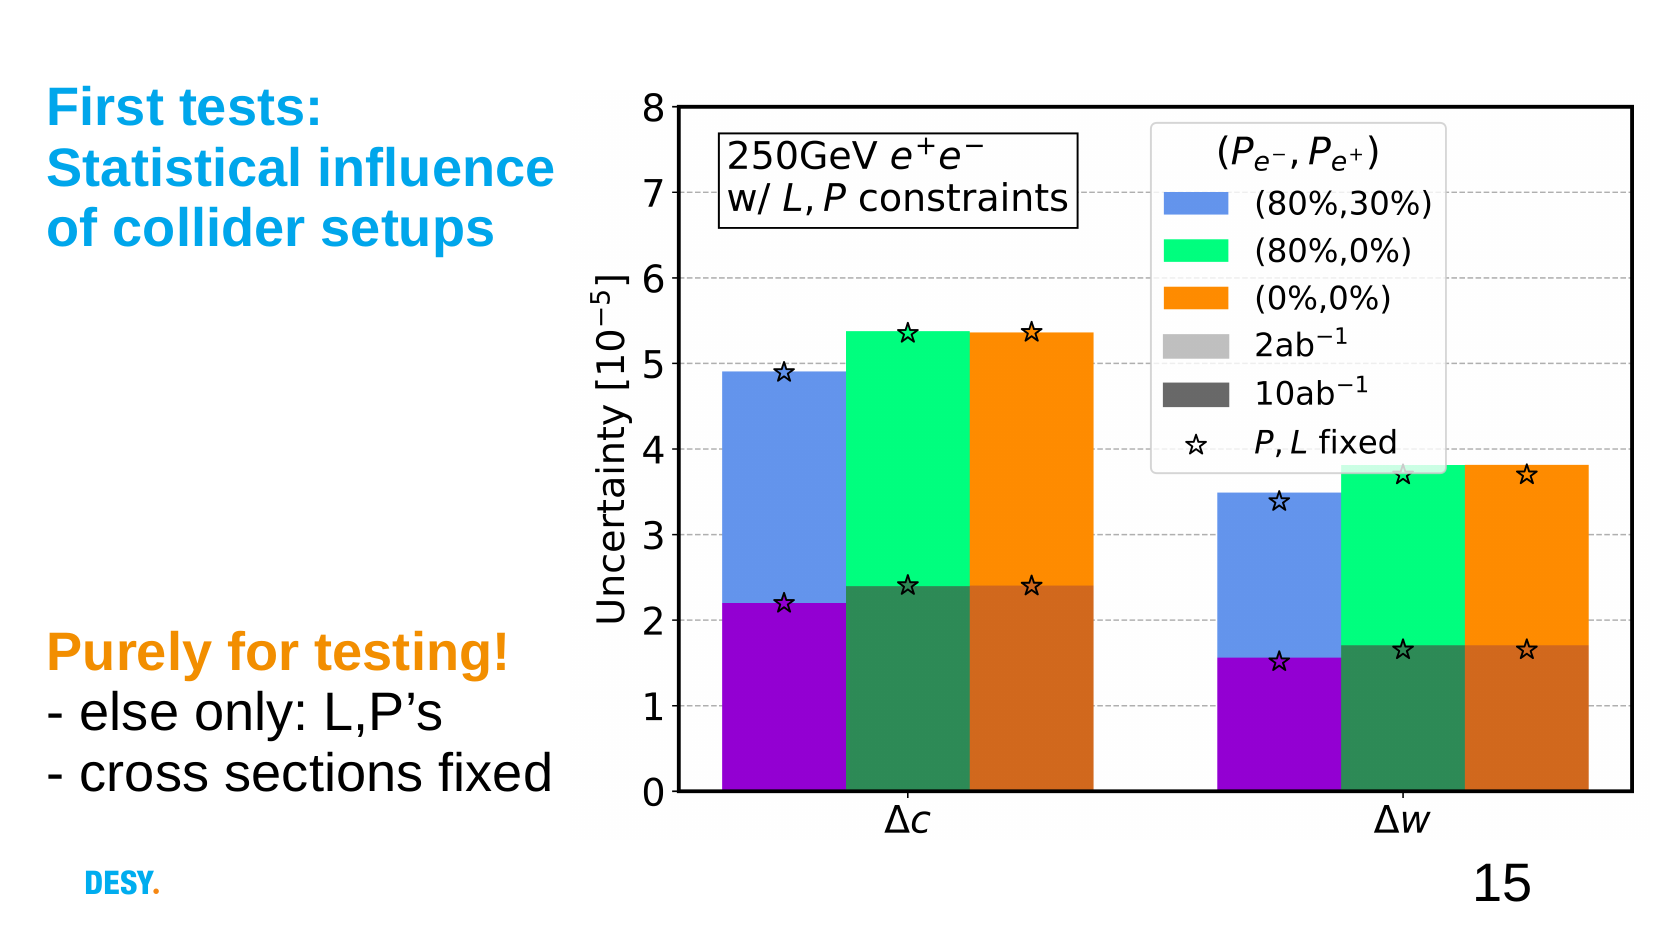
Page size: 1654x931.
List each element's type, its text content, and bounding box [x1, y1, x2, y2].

picture [570, 90, 1650, 840]
text_box First tests: Statistical influence of collider setups Purely for testing! - else only: L,P’s - cross sections fixed [31, 69, 616, 811]
